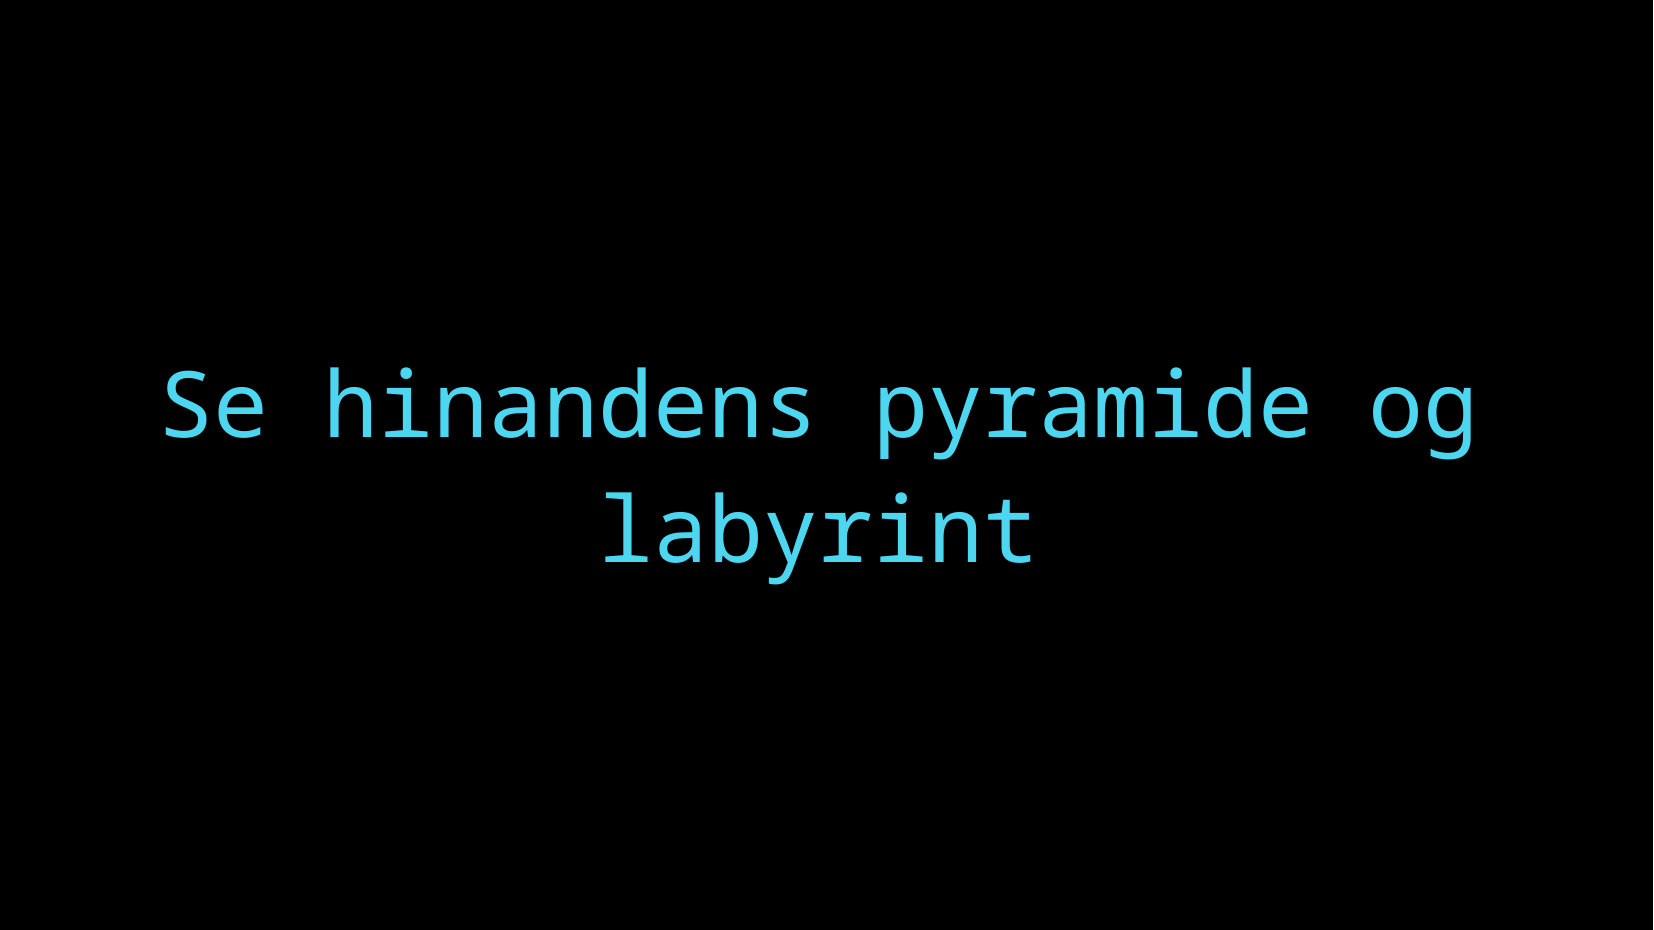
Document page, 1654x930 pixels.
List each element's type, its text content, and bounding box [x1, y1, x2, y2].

title Se hinandens pyramide og labyrint [75, 299, 1563, 631]
